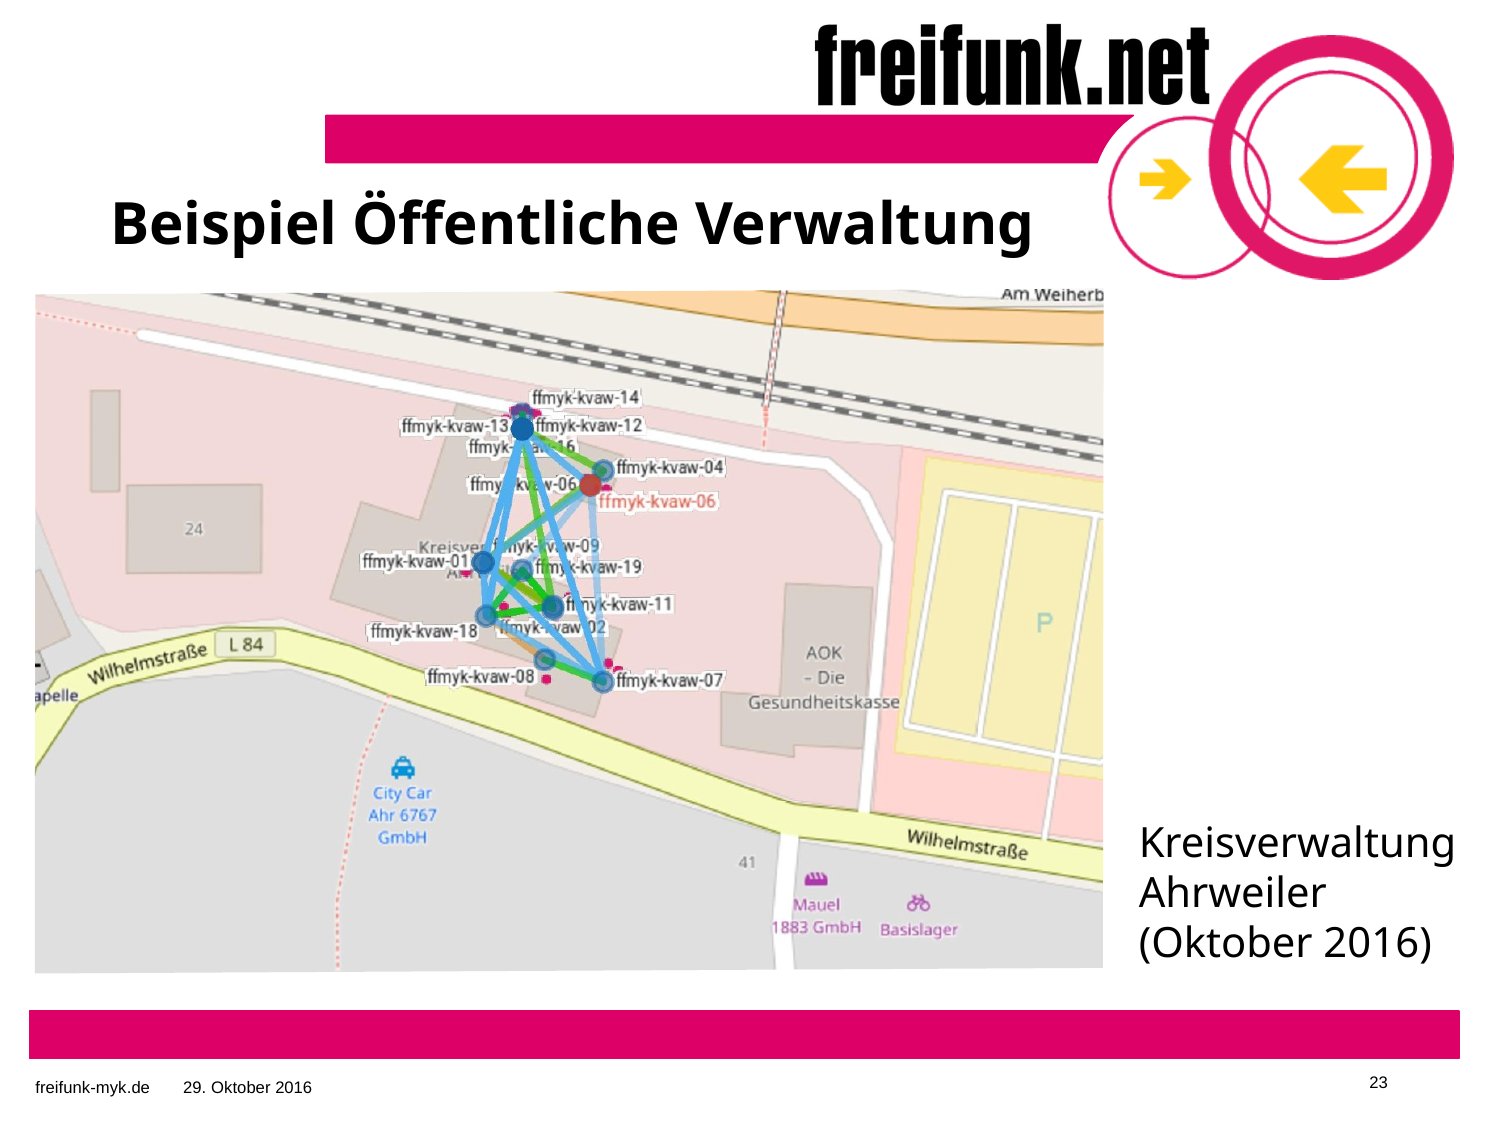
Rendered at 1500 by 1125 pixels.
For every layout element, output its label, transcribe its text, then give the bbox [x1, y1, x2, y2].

picture [34, 288, 1104, 974]
list Kreisverwaltung Ahrweiler (Oktober 2016) [1121, 816, 1473, 1002]
title Beispiel Öffentliche Verwaltung [110, 160, 1093, 282]
picture [816, 24, 1454, 280]
